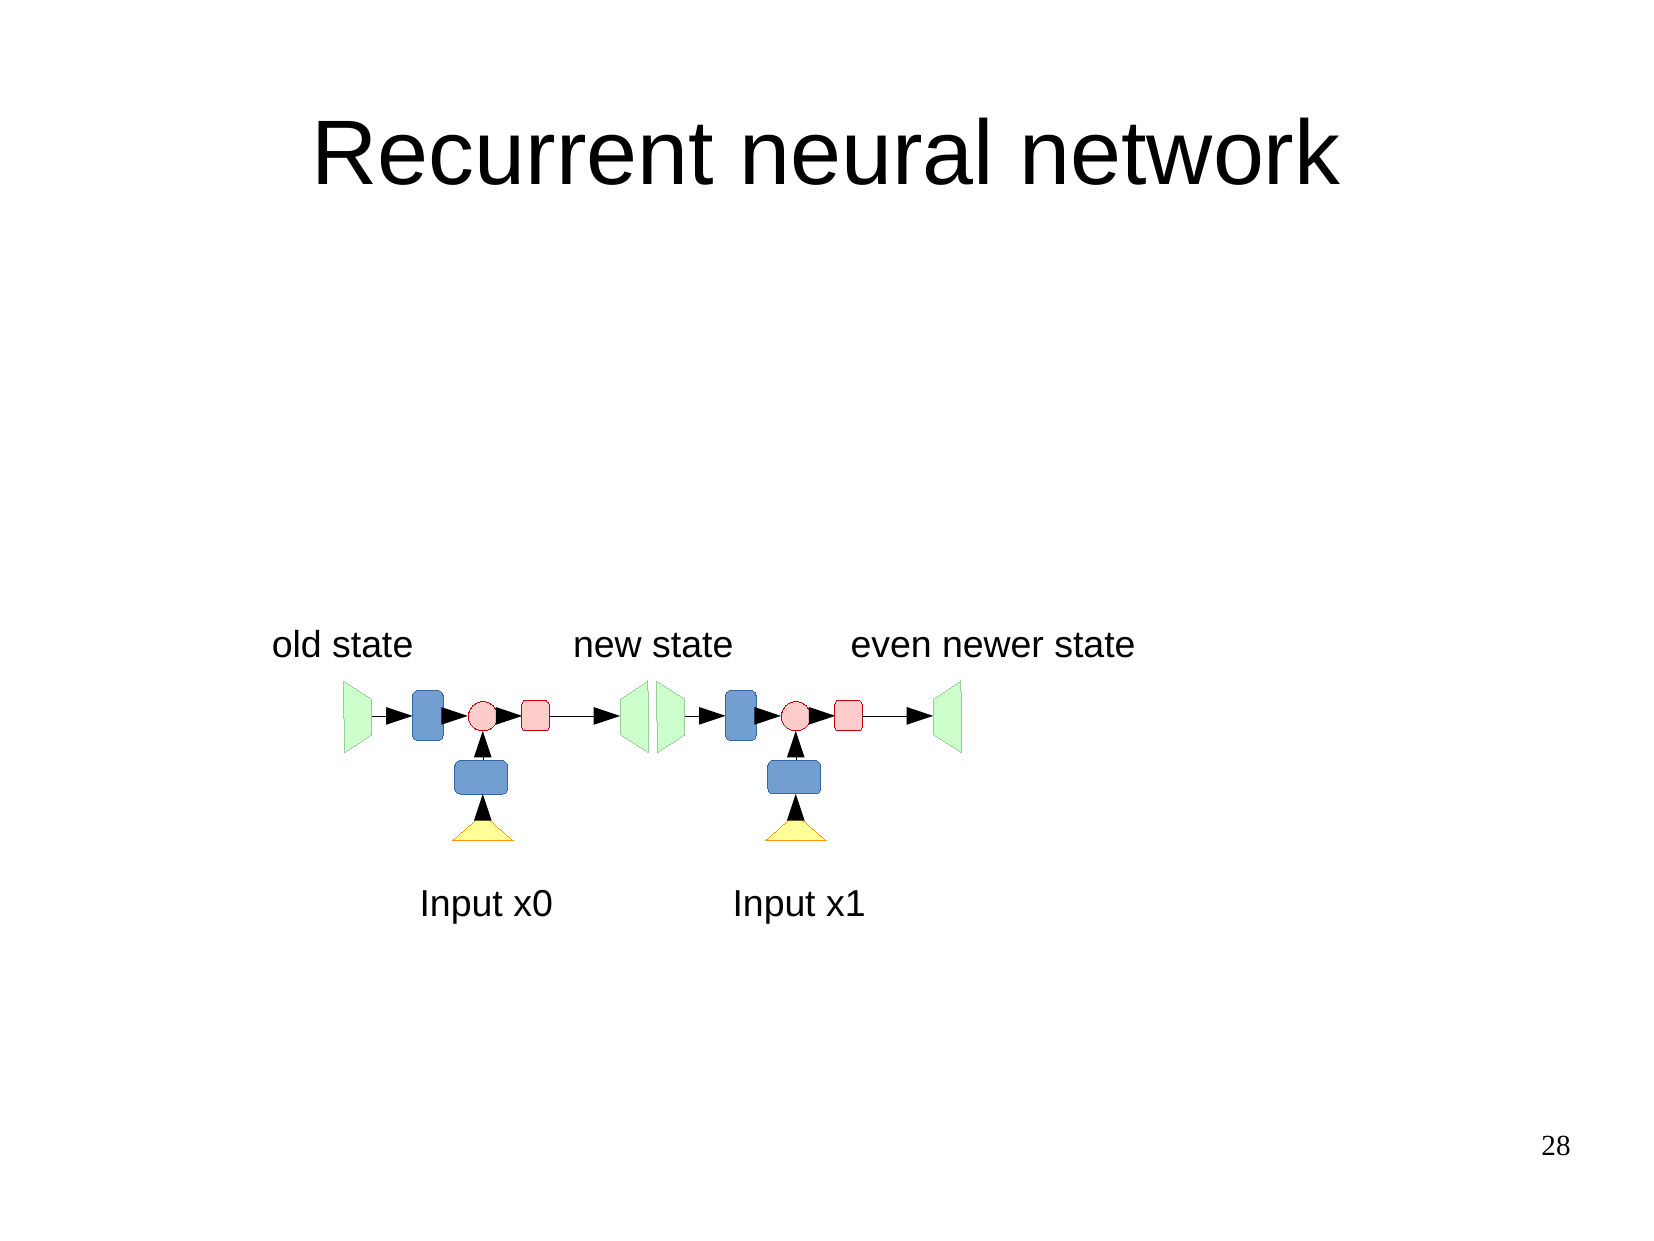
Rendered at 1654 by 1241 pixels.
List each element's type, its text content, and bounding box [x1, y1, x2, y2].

text_box [412, 690, 444, 741]
text_box [765, 821, 827, 841]
text_box [781, 701, 808, 731]
text_box [468, 701, 495, 731]
text_box [454, 760, 508, 795]
text_box [725, 690, 757, 741]
text_box [834, 700, 863, 731]
text_box [620, 680, 649, 753]
text_box even newer state [835, 615, 1207, 673]
text_box [656, 681, 685, 753]
text_box [767, 760, 821, 794]
text_box [521, 700, 550, 731]
title Recurrent neural network [82, 49, 1571, 257]
text_box [343, 681, 372, 753]
text_box [933, 680, 962, 753]
text_box Input x0 [404, 875, 568, 933]
text_box [452, 821, 514, 841]
text_box old state [257, 615, 429, 673]
text_box Input x1 [717, 875, 881, 933]
text_box new state [558, 615, 749, 673]
